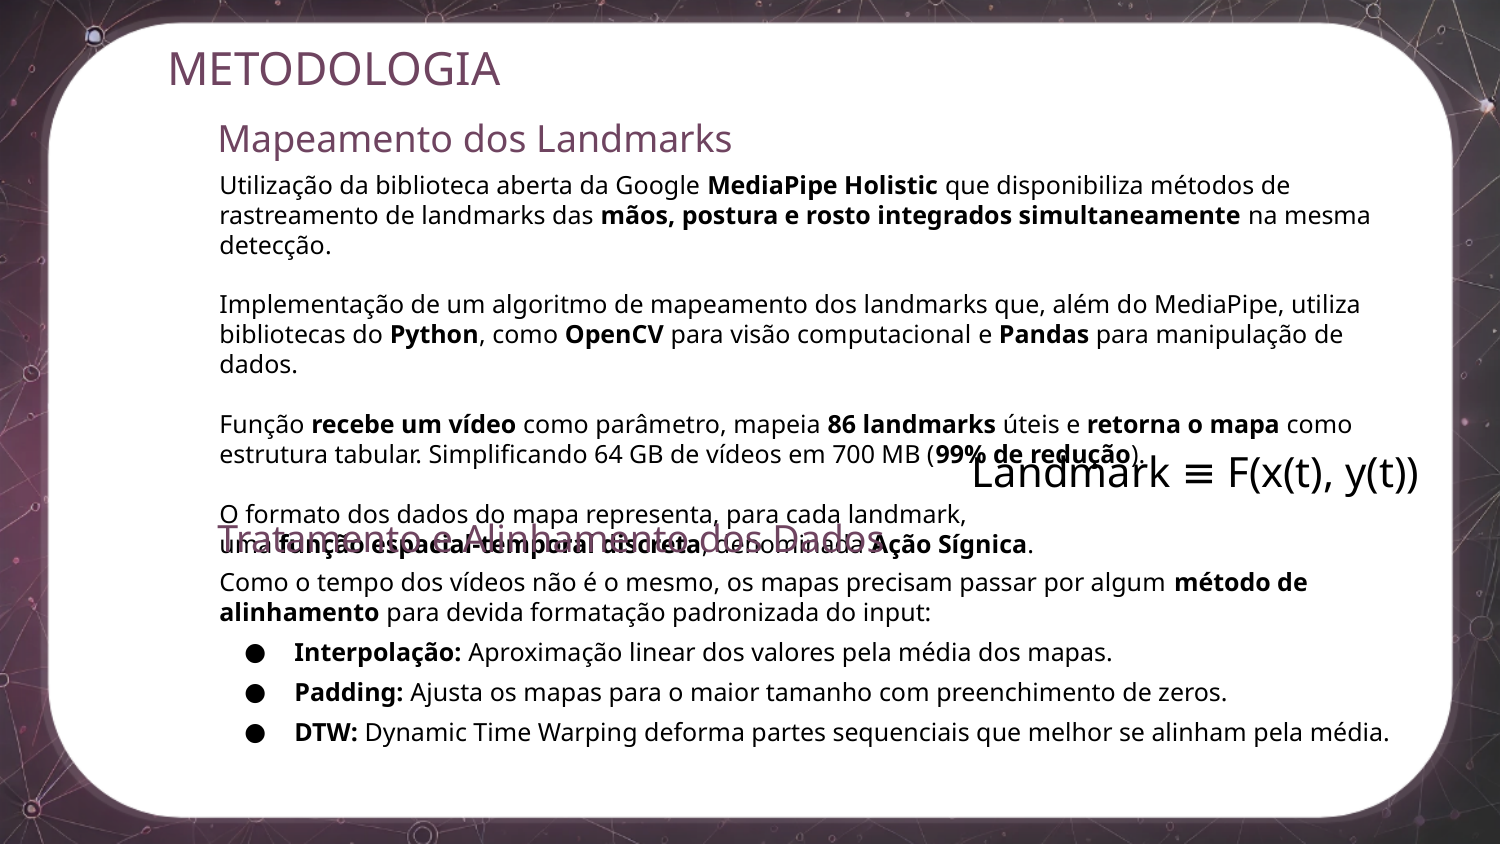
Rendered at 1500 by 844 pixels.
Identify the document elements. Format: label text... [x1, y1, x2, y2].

text_box Tratamento e Alinhamento dos Dados [202, 499, 1404, 599]
picture [0, 0, 1500, 844]
text_box Utilização da biblioteca aberta da Google MediaPipe Holistic que disponibiliza métodos de rastreamento de landmarks das mãos, postura e rosto integrados simultaneamente na mesma detecção. Implementação de um algoritmo de mapeamento dos landmarks que, além do MediaPipe, utiliza bibliotecas do Python, como OpenCV para visão computacional e Pandas para manipulação de dados. Função recebe um vídeo como parâmetro, mapeia 86 landmarks úteis e retorna o mapa como estrutura tabular. Simplificando 64 GB de vídeos em 700 MB (99% de redução). O formato dos dados do mapa representa, para cada landmark, uma função espacial-temporal discreta, denominada Ação Sígnica. [204, 154, 1404, 499]
text_box Landmark ≡ F(x(t), y(t)) [944, 426, 1447, 512]
text_box Como o tempo dos vídeos não é o mesmo, os mapas precisam passar por algum método de alinhamento para devida formatação padronizada do input: Interpolação: Aproximação linear dos valores pela média dos mapas. Padding: Ajusta os mapas para o maior tamanho com preenchimento de zeros. DTW: Dynamic Time Warping deforma partes sequenciais que melhor se alinham pela média. [204, 551, 1420, 766]
text_box METODOLOGIA [152, 24, 1354, 124]
text_box Mapeamento dos Landmarks [202, 99, 1404, 199]
